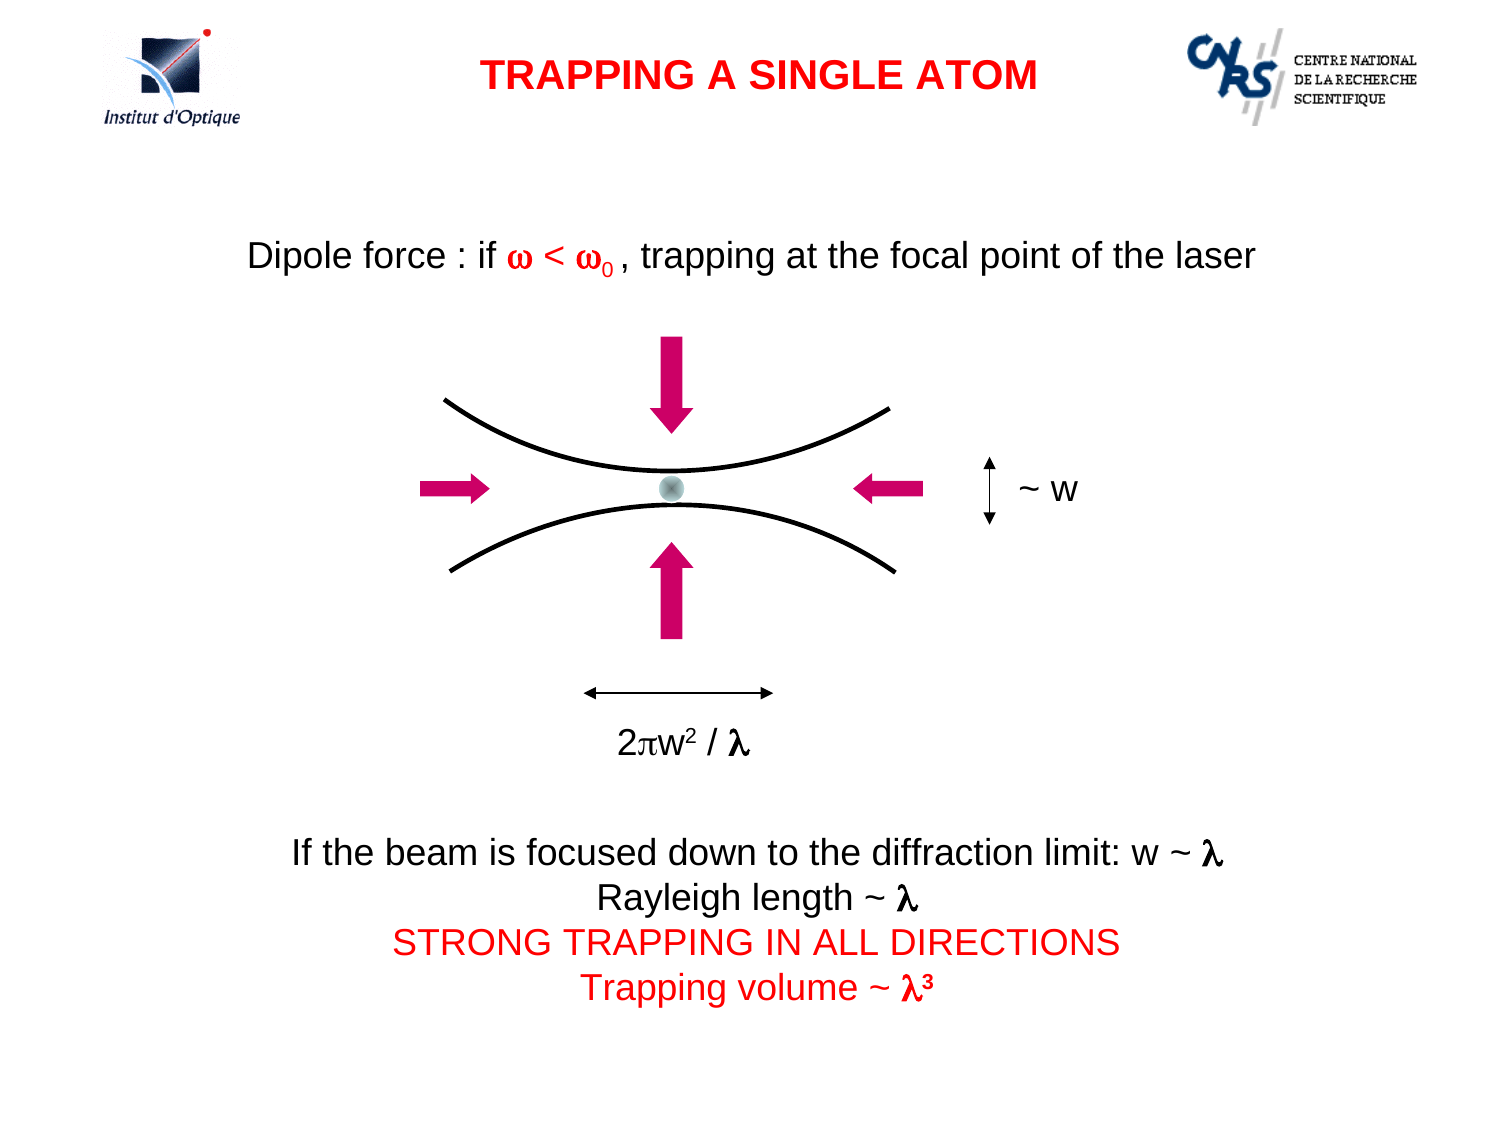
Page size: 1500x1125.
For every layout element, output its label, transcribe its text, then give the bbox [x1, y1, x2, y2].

text_box [657, 474, 686, 503]
text_box [651, 337, 692, 433]
picture [101, 26, 243, 128]
text_box ~ w [1003, 455, 1093, 517]
text_box [854, 474, 923, 503]
text_box Dipole force : if  < 0 , trapping at the focal point of the laser [232, 222, 1283, 290]
picture [1187, 28, 1422, 126]
text_box TRAPPING A SINGLE ATOM [465, 40, 1054, 106]
text_box If the beam is focused down to the diffraction limit: w ~  Rayleigh length ~  STRONG TRAPPING IN ALL DIRECTIONS Trapping volume ~ 3 [276, 820, 1238, 1017]
text_box [420, 474, 489, 503]
text_box 2w2 /  [602, 710, 764, 771]
text_box [651, 543, 692, 639]
